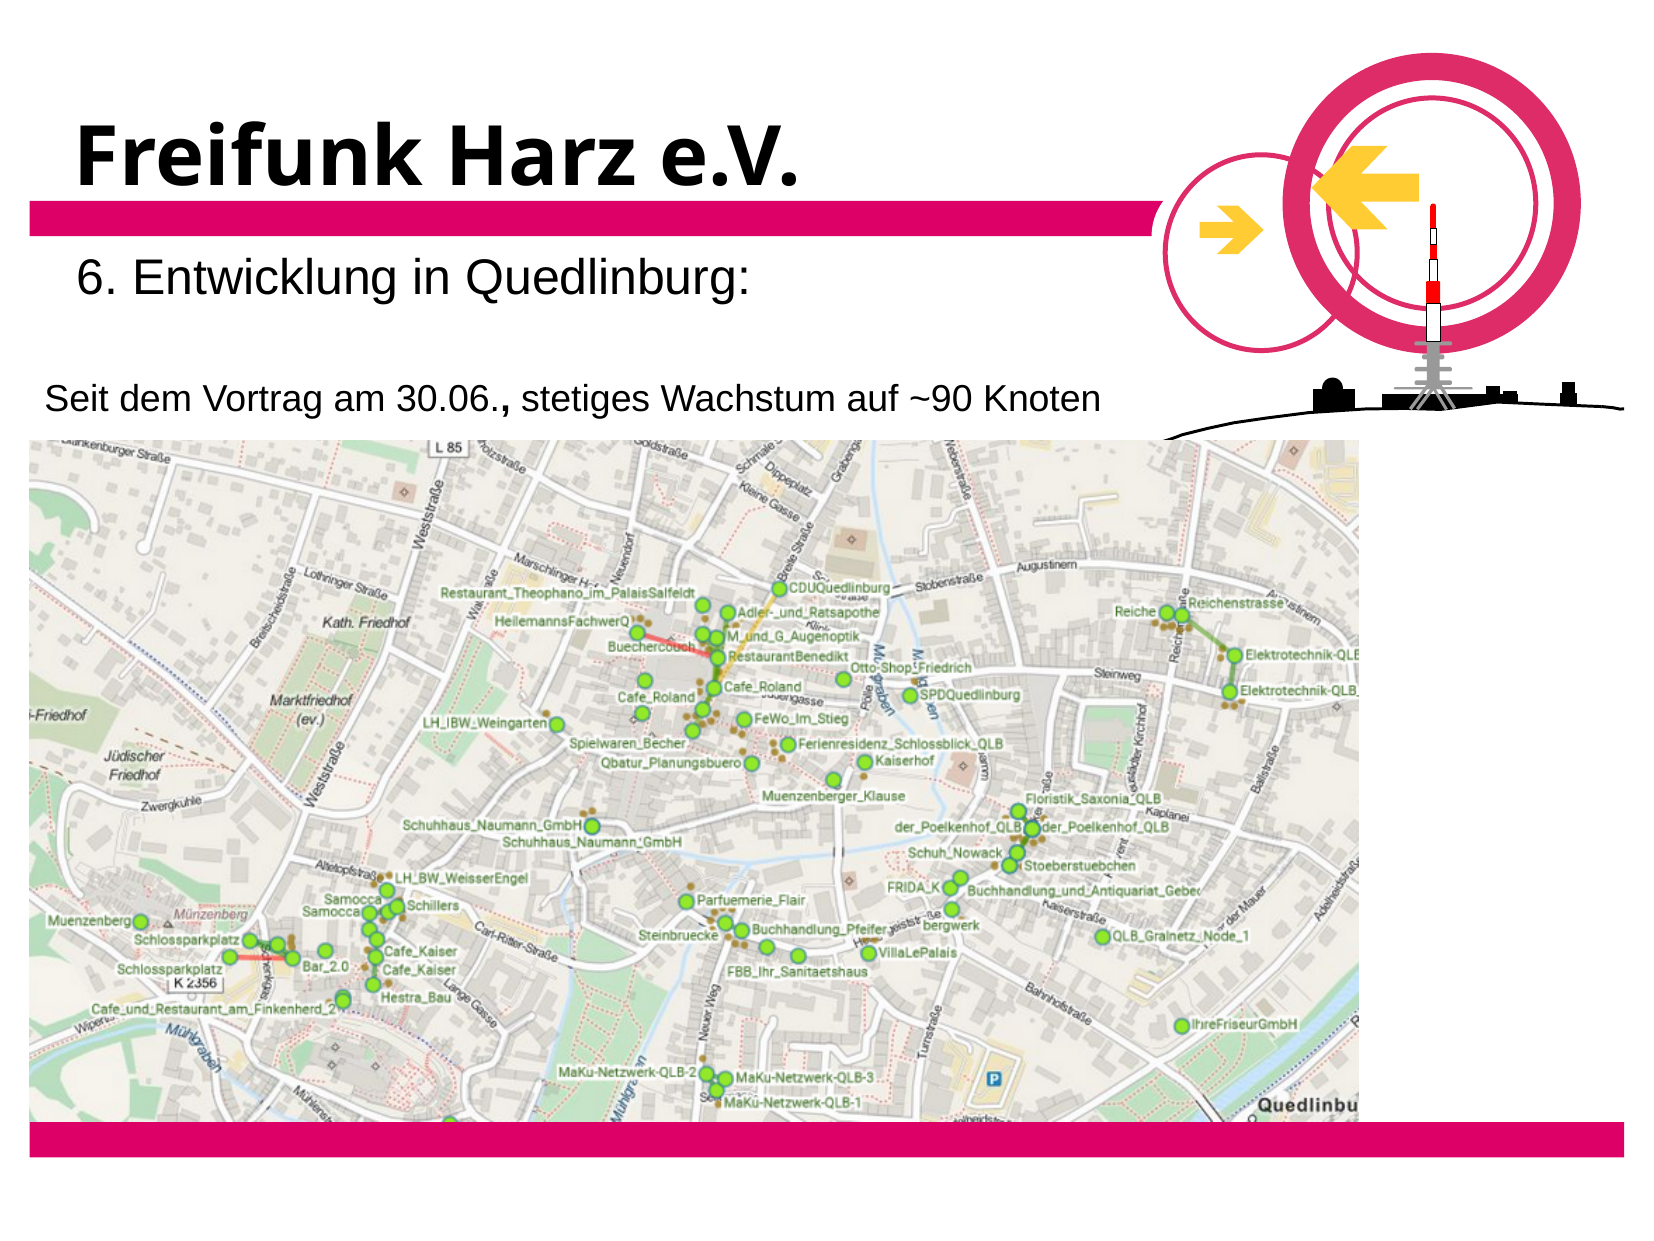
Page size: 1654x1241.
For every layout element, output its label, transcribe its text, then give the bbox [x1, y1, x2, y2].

picture [29, 440, 1359, 1123]
text_box Seit dem Vortrag am 30.06., stetiges Wachstum auf ~90 Knoten [29, 370, 1123, 440]
subtitle 6. Entwicklung in Quedlinburg: [76, 218, 1004, 337]
